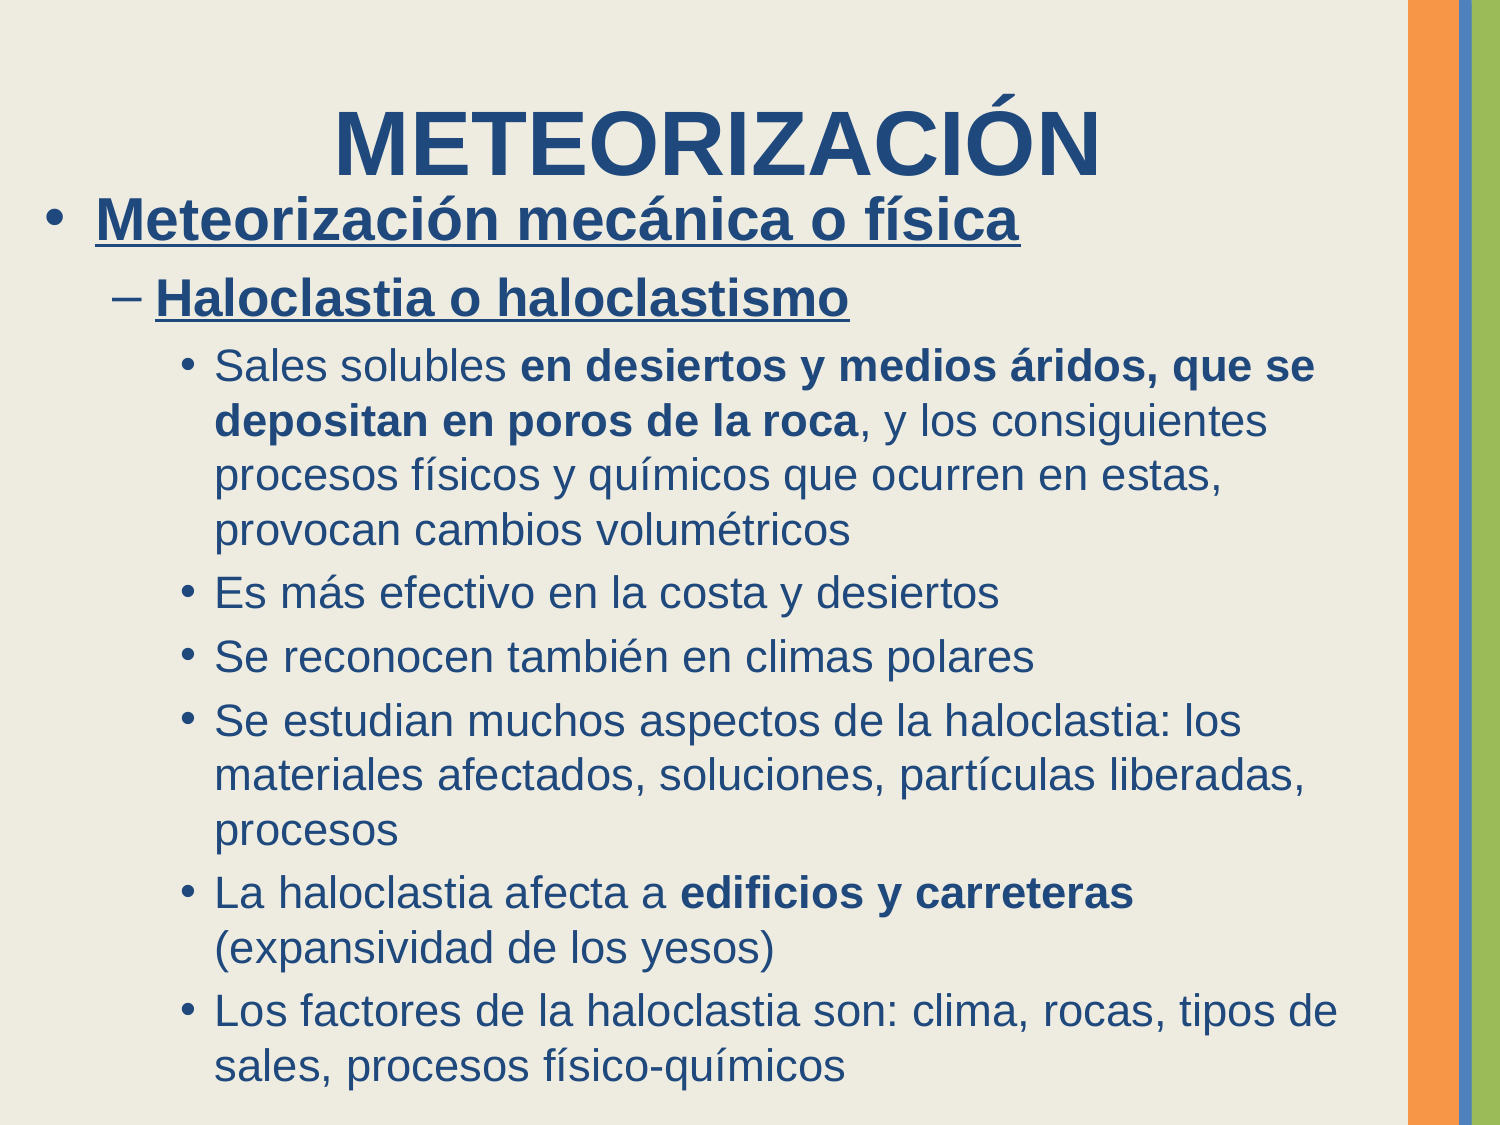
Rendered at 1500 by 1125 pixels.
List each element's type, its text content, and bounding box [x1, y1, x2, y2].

list Meteorización mecánica o física Haloclastia o haloclastismo Sales solubles en desiertos y medios áridos, que se depositan en poros de la roca, y los consiguientes procesos físicos y químicos que ocurren en estas, provocan cambios volumétricos Es más efectivo en la costa y desiertos Se reconocen también en climas polares Se estudian muchos aspectos de la haloclastia: los materiales afectados, soluciones, partículas liberadas, procesos La haloclastia afecta a edificios y carreteras (expansividad de los yesos) Los factores de la haloclastia son: clima, rocas, tipos de sales, procesos físico-químicos [29, 172, 1408, 1102]
title meteorización [29, 45, 1408, 172]
